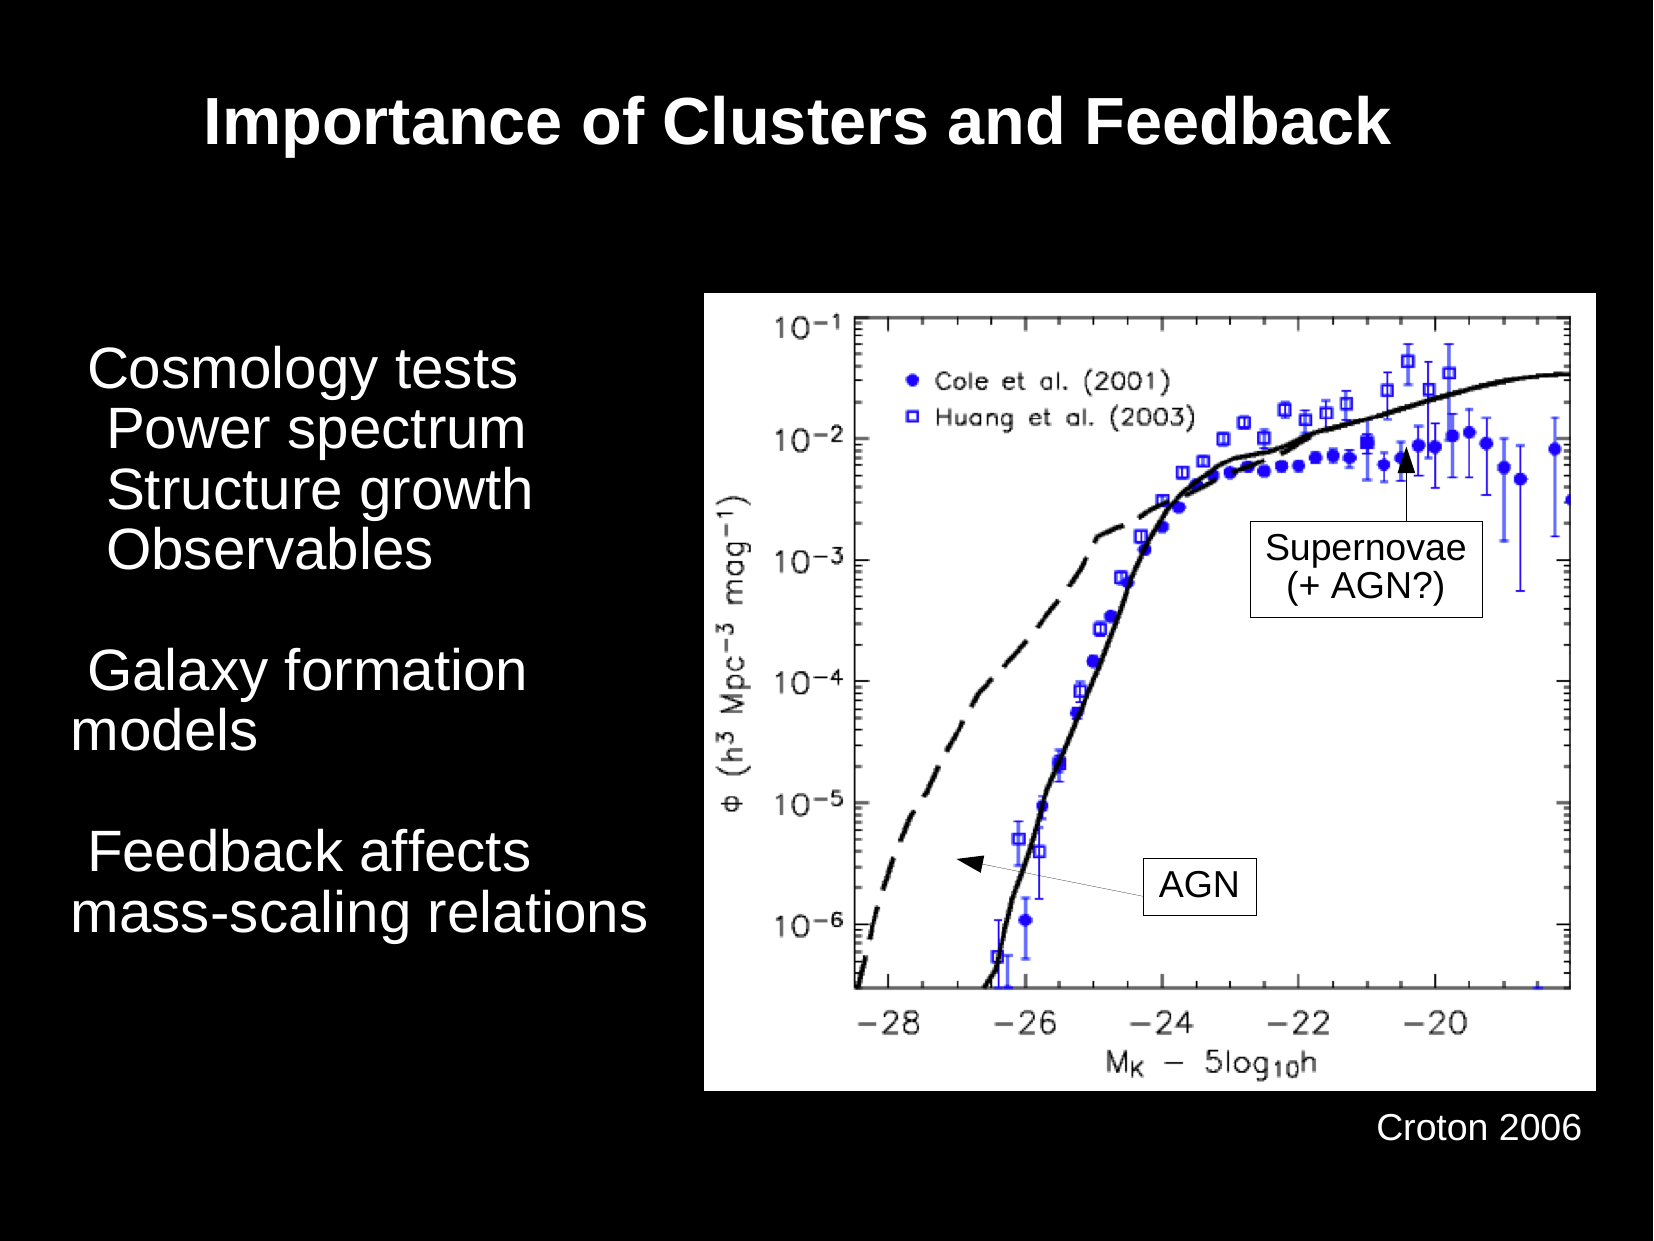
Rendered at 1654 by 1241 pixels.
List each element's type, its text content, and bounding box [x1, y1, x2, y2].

text_box Supernovae (+ AGN?) [1250, 521, 1483, 618]
picture [704, 293, 1596, 1091]
text_box Importance of Clusters and Feedback [189, 81, 1410, 172]
text_box Croton 2006 [1361, 1102, 1598, 1159]
text_box Cosmology tests Power spectrum Structure growth Observables Galaxy formation models Feedback affects mass-scaling relations [56, 332, 704, 957]
text_box AGN [1143, 858, 1257, 916]
